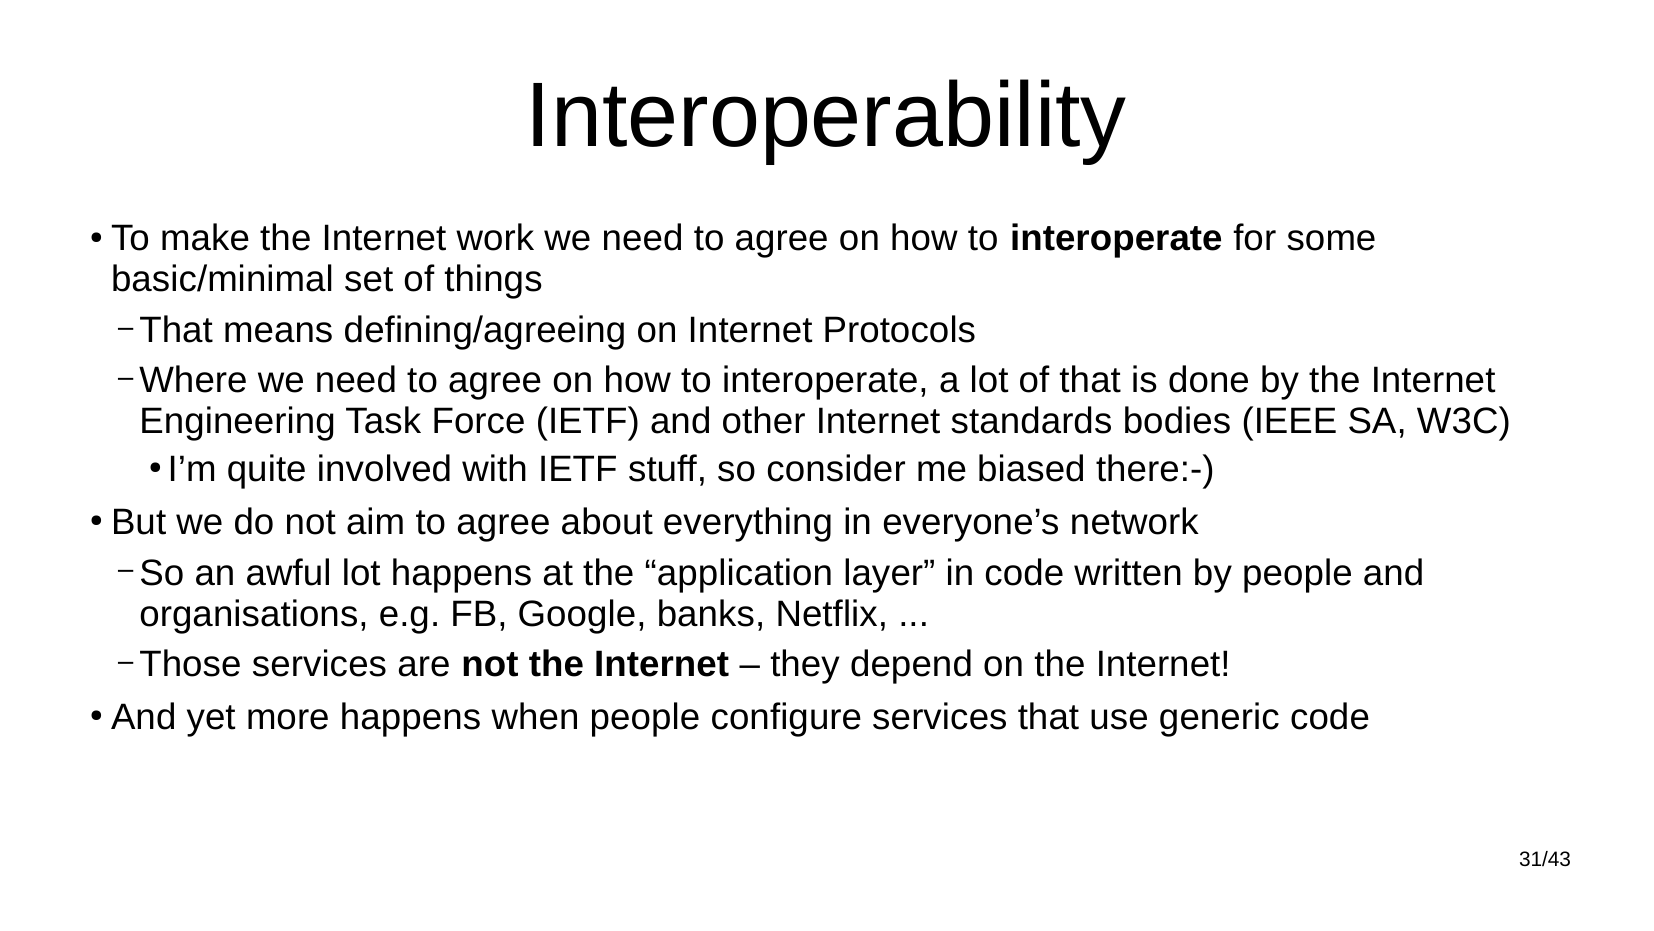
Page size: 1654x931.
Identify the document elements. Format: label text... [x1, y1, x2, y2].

title Interoperability [82, 37, 1571, 193]
list To make the Internet work we need to agree on how to interoperate for some basic/minimal set of things That means defining/agreeing on Internet Protocols Where we need to agree on how to interoperate, a lot of that is done by the Internet Engineering Task Force (IETF) and other Internet standards bodies (IEEE SA, W3C) I’m quite involved with IETF stuff, so consider me biased there:-) But we do not aim to agree about everything in everyone’s network So an awful lot happens at the “application layer” in code written by people and organisations, e.g. FB, Google, banks, Netflix, ... Those services are not the Internet – they depend on the Internet! And yet more happens when people configure services that use generic code [82, 217, 1571, 758]
